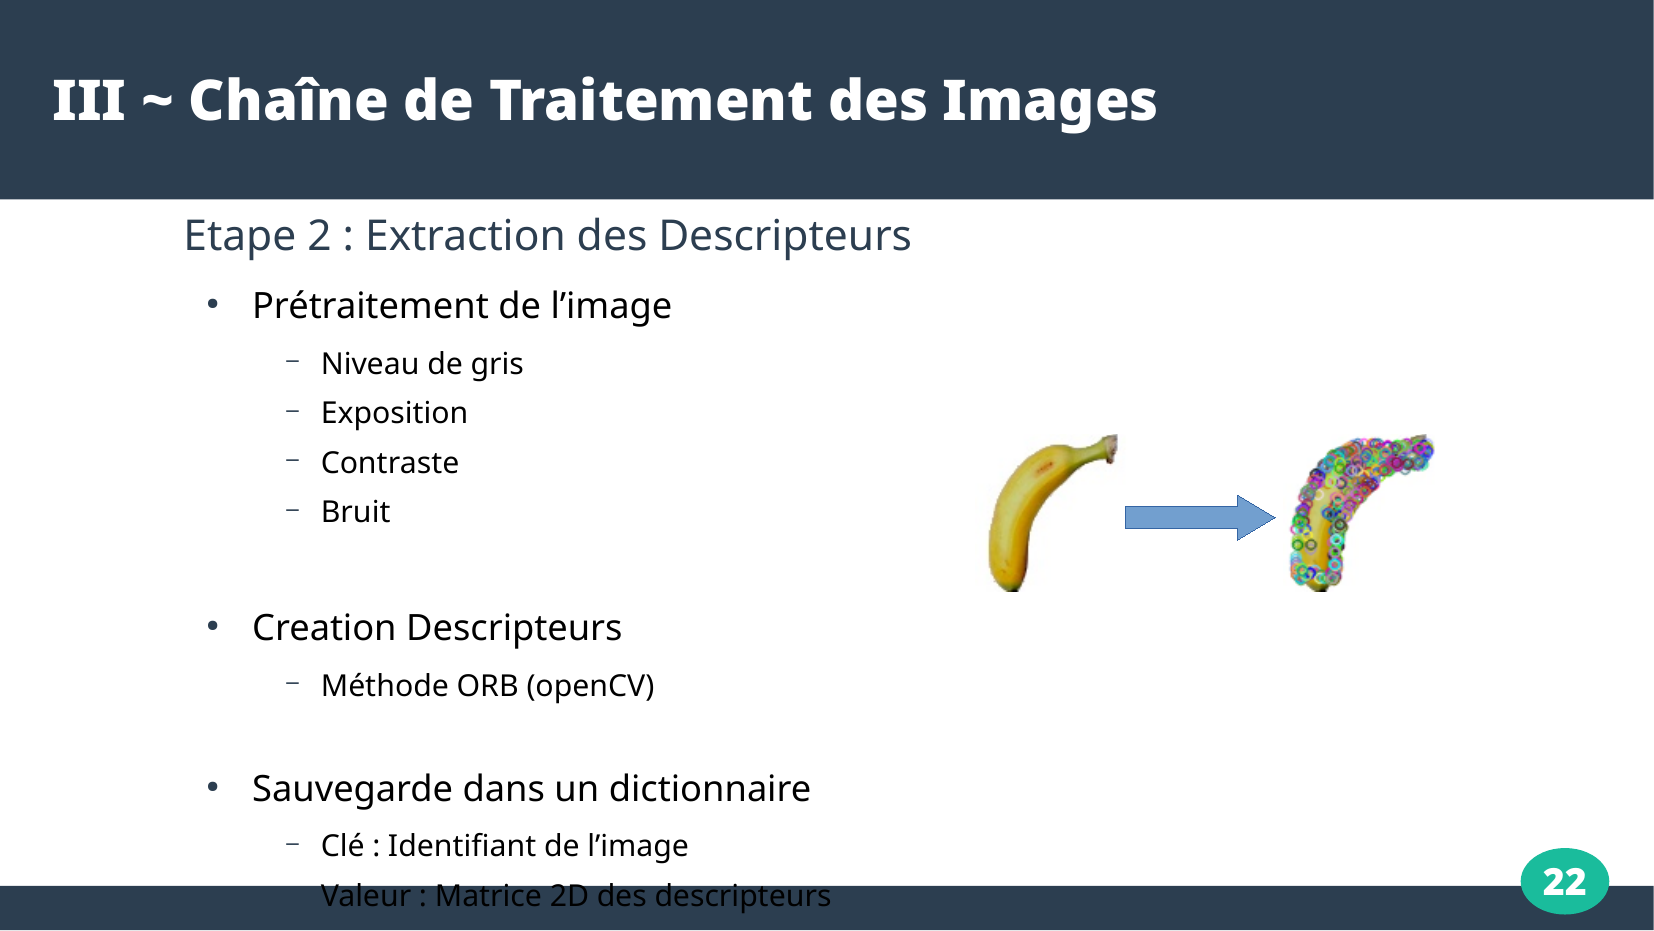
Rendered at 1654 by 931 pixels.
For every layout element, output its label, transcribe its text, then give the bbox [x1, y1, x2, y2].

title III ~ Chaîne de Traitement des Images [0, 39, 1621, 158]
text_box [1125, 495, 1276, 541]
list Etape 2 : Extraction des Descripteurs Prétraitement de l’image Niveau de gris Exposition Contraste Bruit Creation Descripteurs Méthode ORB (openCV) Sauvegarde dans un dictionnaire Clé : Identifiant de l’image Valeur : Matrice 2D des descripteurs [45, 204, 1066, 916]
picture [975, 434, 1132, 592]
picture [1283, 434, 1441, 592]
